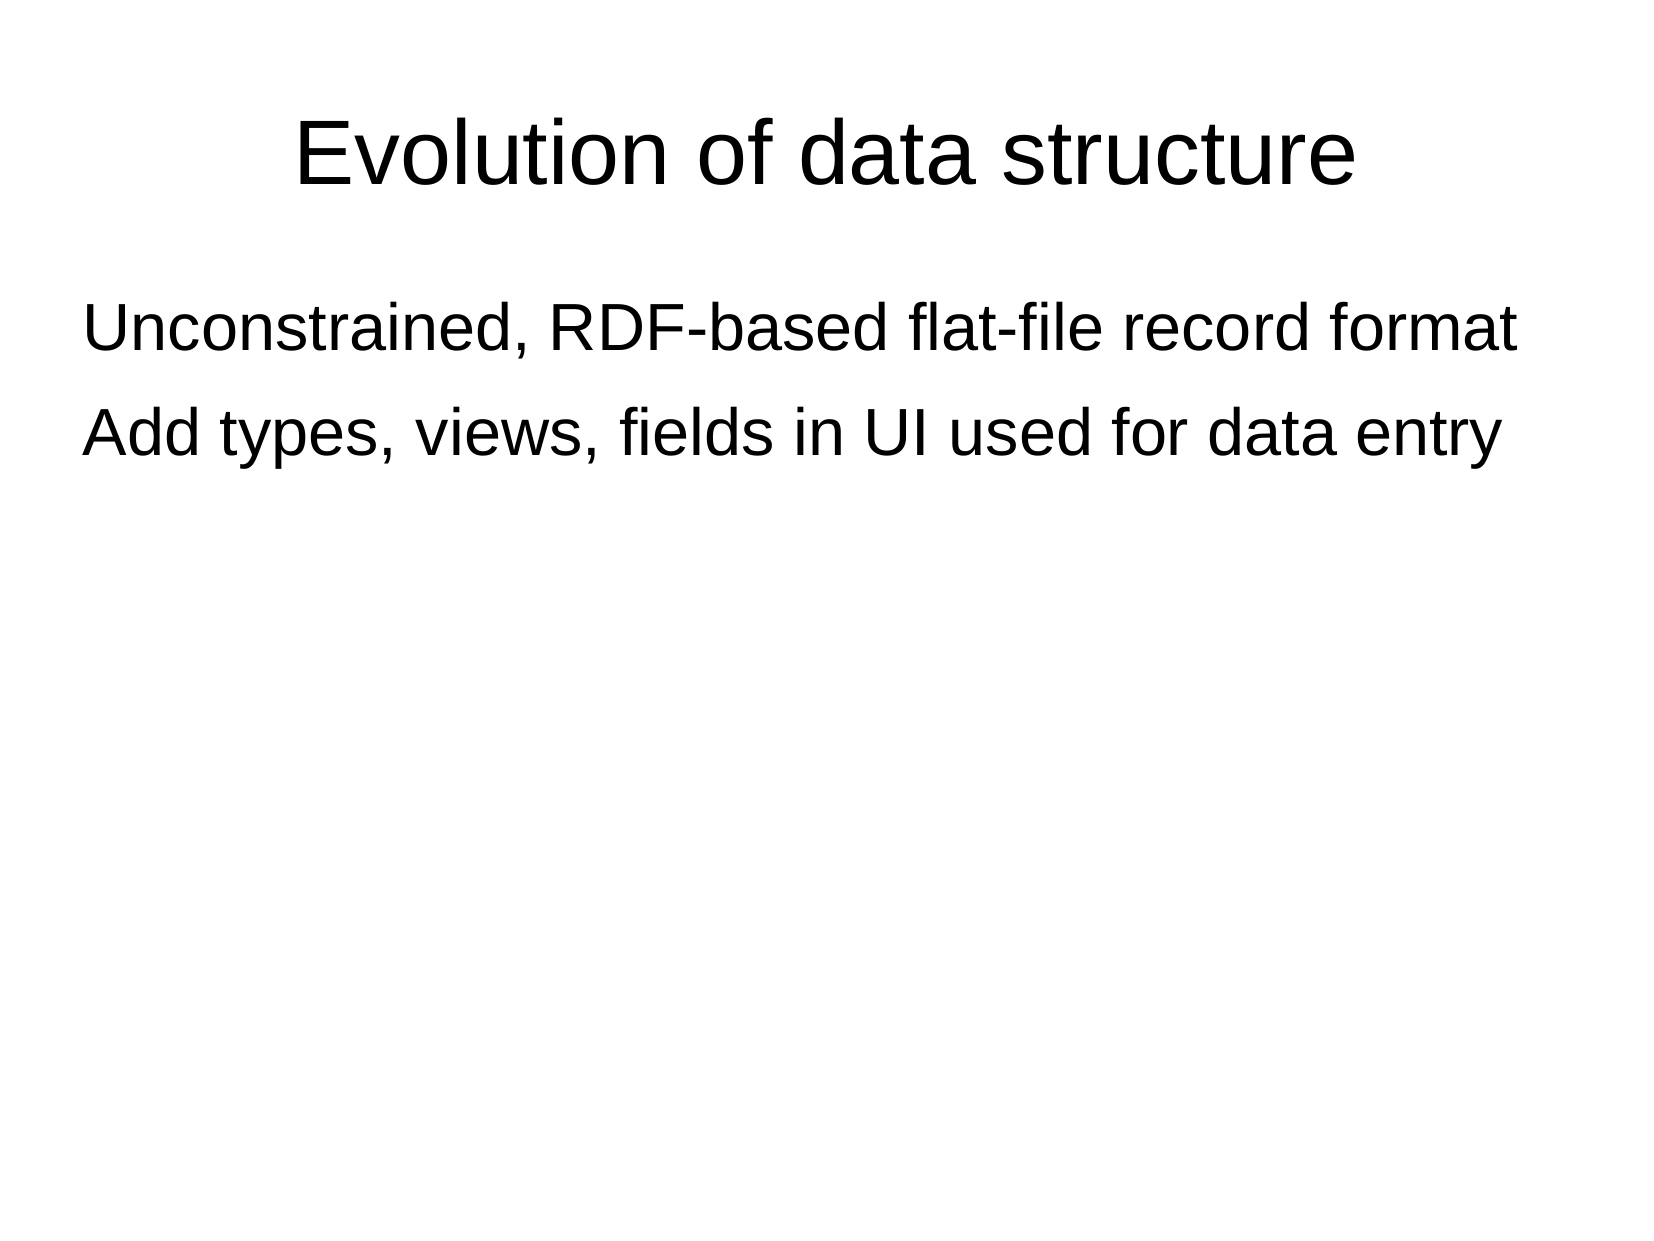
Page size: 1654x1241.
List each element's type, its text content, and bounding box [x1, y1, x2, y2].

list Unconstrained, RDF-based flat-file record format Add types, views, fields in UI used for data entry [82, 290, 1571, 1010]
title Evolution of data structure [82, 49, 1571, 257]
